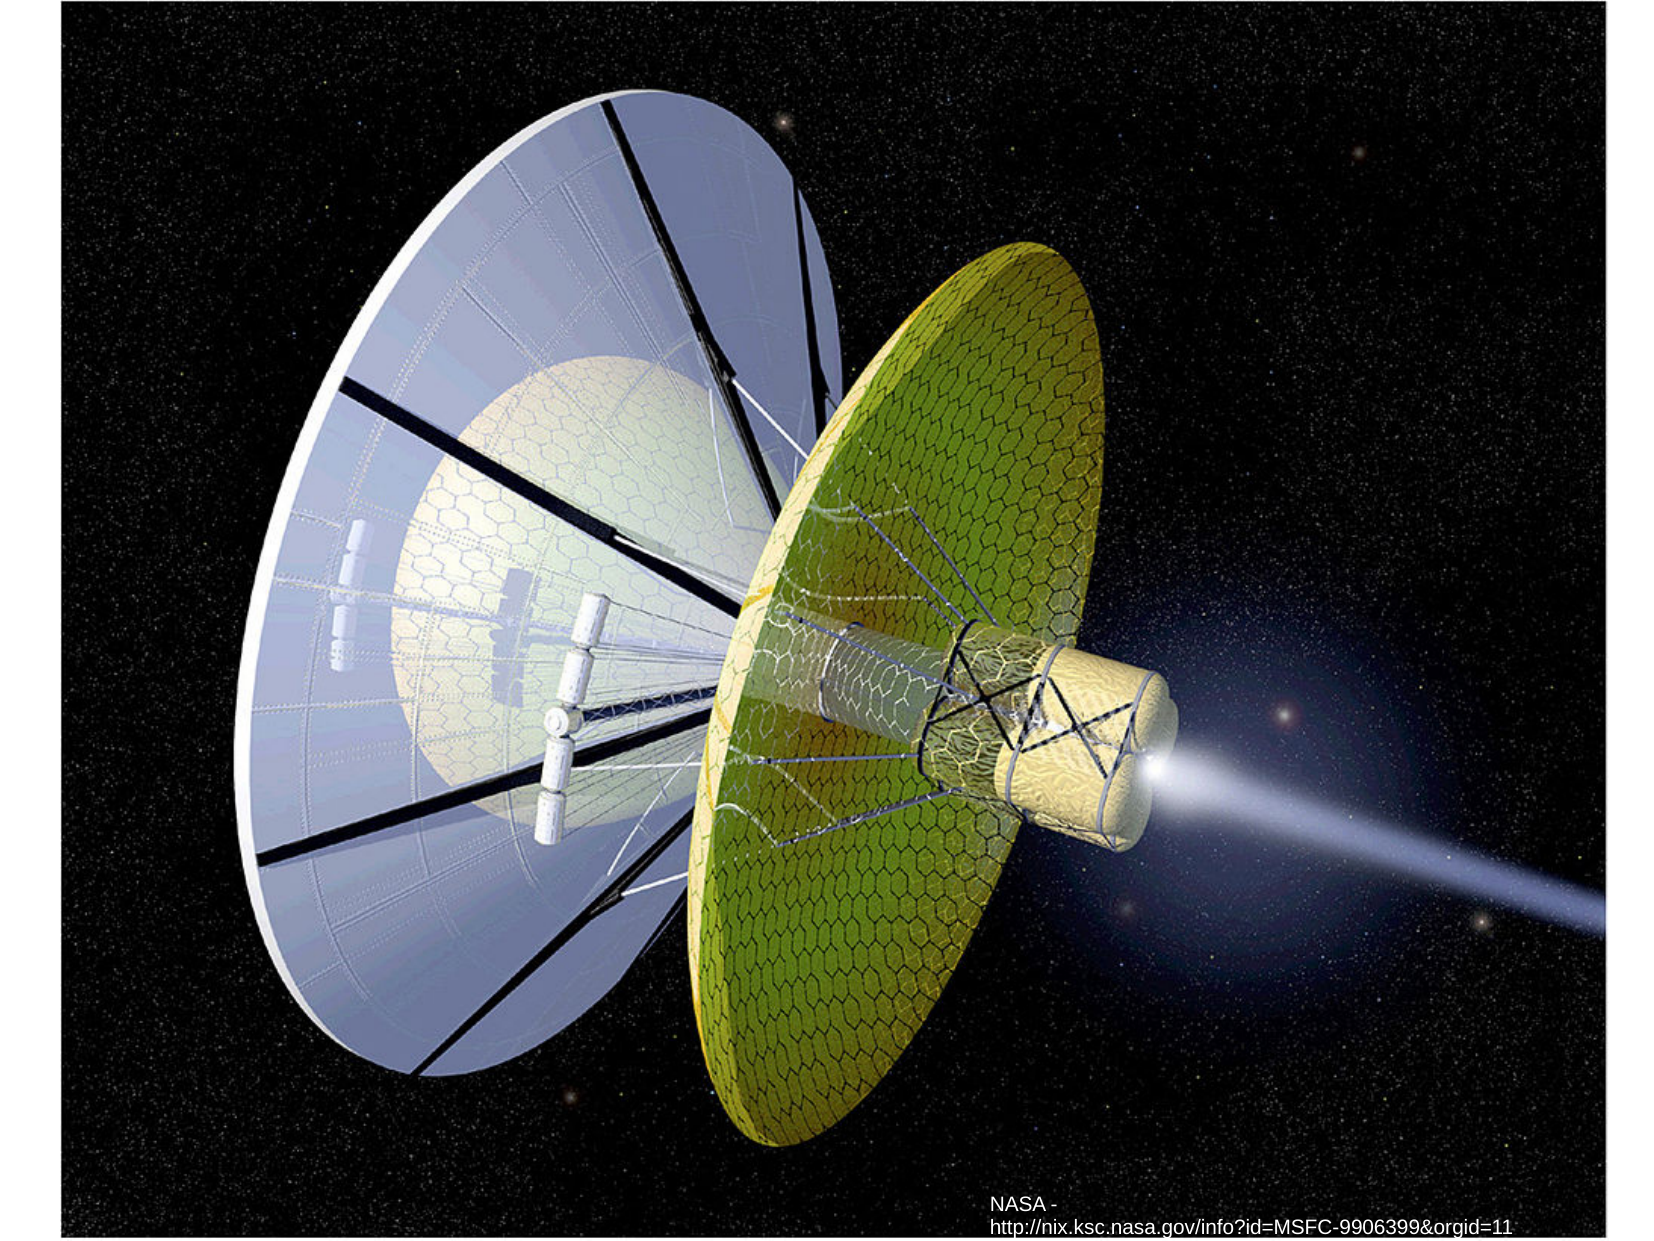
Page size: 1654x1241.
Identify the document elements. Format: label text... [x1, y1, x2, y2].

picture [60, 0, 1609, 1241]
text_box NASA - http://nix.ksc.nasa.gov/info?id=MSFC-9906399&orgid=11 [975, 1185, 1602, 1224]
